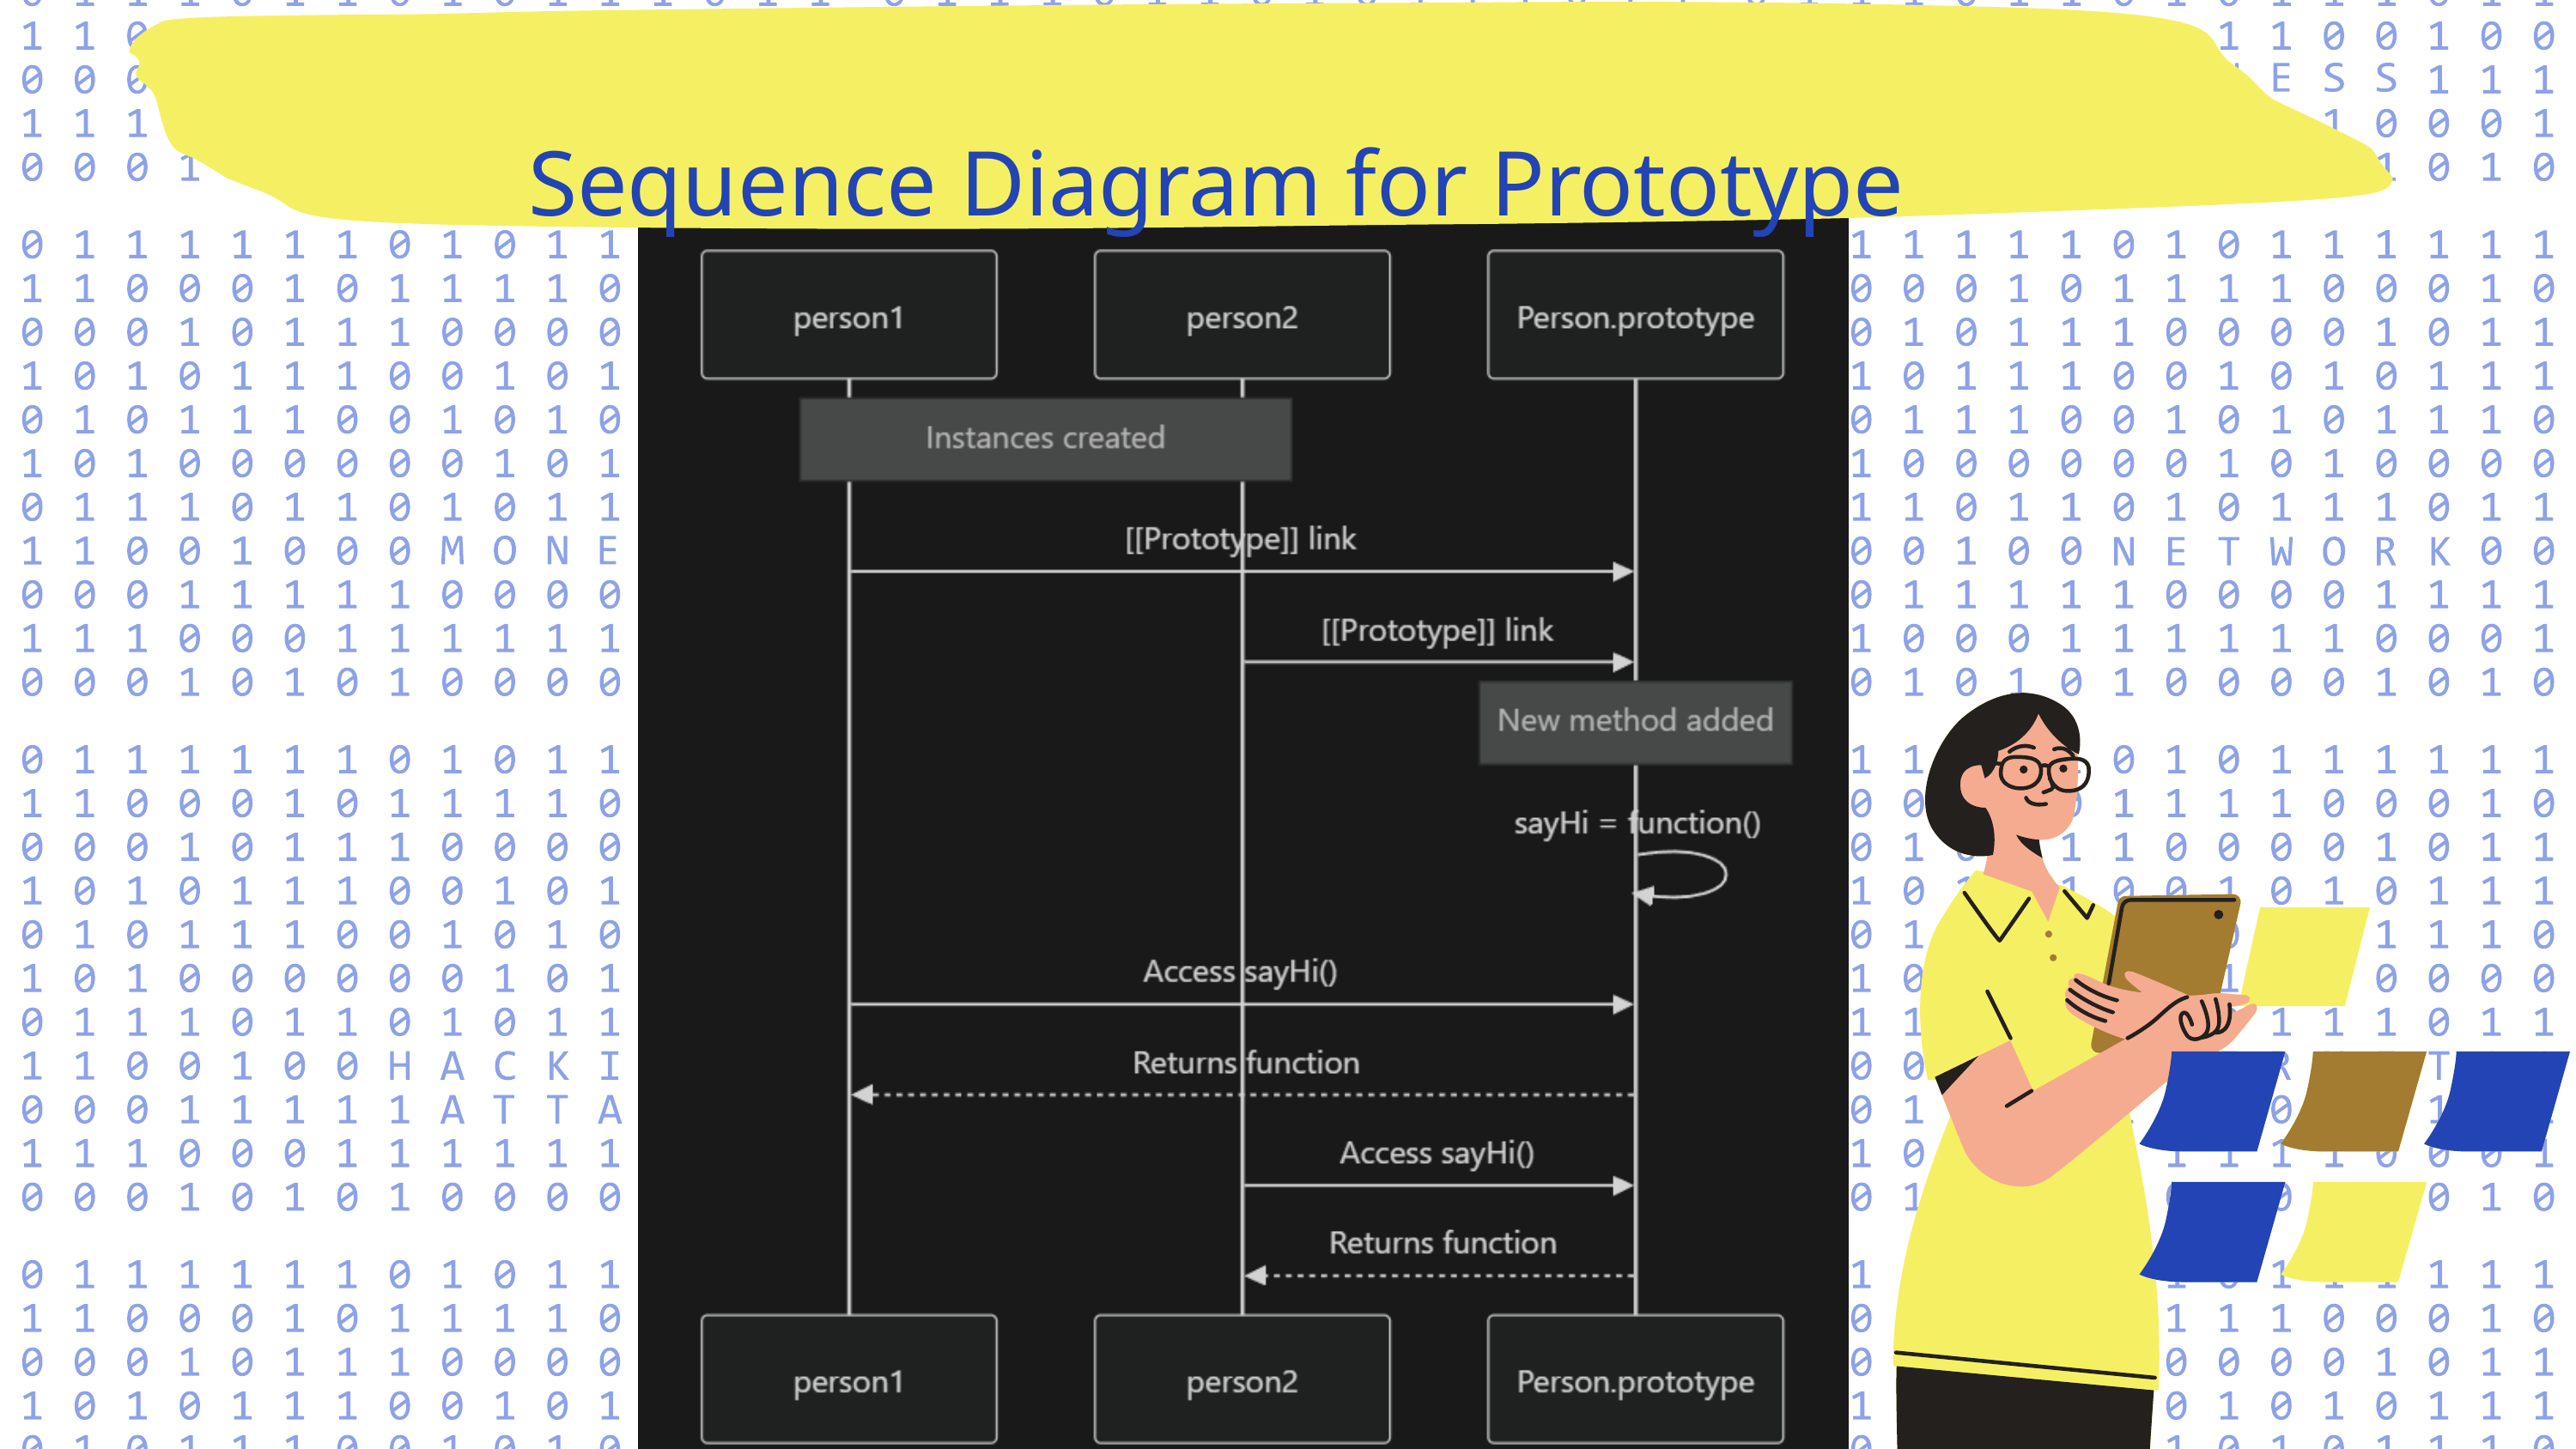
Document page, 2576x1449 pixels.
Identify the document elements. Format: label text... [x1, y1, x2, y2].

text_box [674, 200, 1138, 233]
text_box [1112, 200, 1137, 210]
text_box [1813, 0, 2570, 1449]
picture [638, 233, 1849, 1449]
text_box [1391, 200, 1416, 209]
text_box [641, 200, 665, 209]
text_box [1060, 200, 1083, 210]
text_box [1139, 200, 1771, 233]
text_box [1594, 200, 1619, 209]
text_box [976, 200, 1006, 209]
text_box [1200, 200, 1223, 210]
text_box [697, 200, 720, 209]
text_box [1771, 200, 1806, 233]
text_box [1814, 200, 1838, 209]
text_box [6, 0, 666, 1449]
text_box [1680, 200, 1705, 209]
text_box Sequence Diagram for Prototype [158, 0, 2275, 200]
text_box [1773, 200, 1778, 207]
